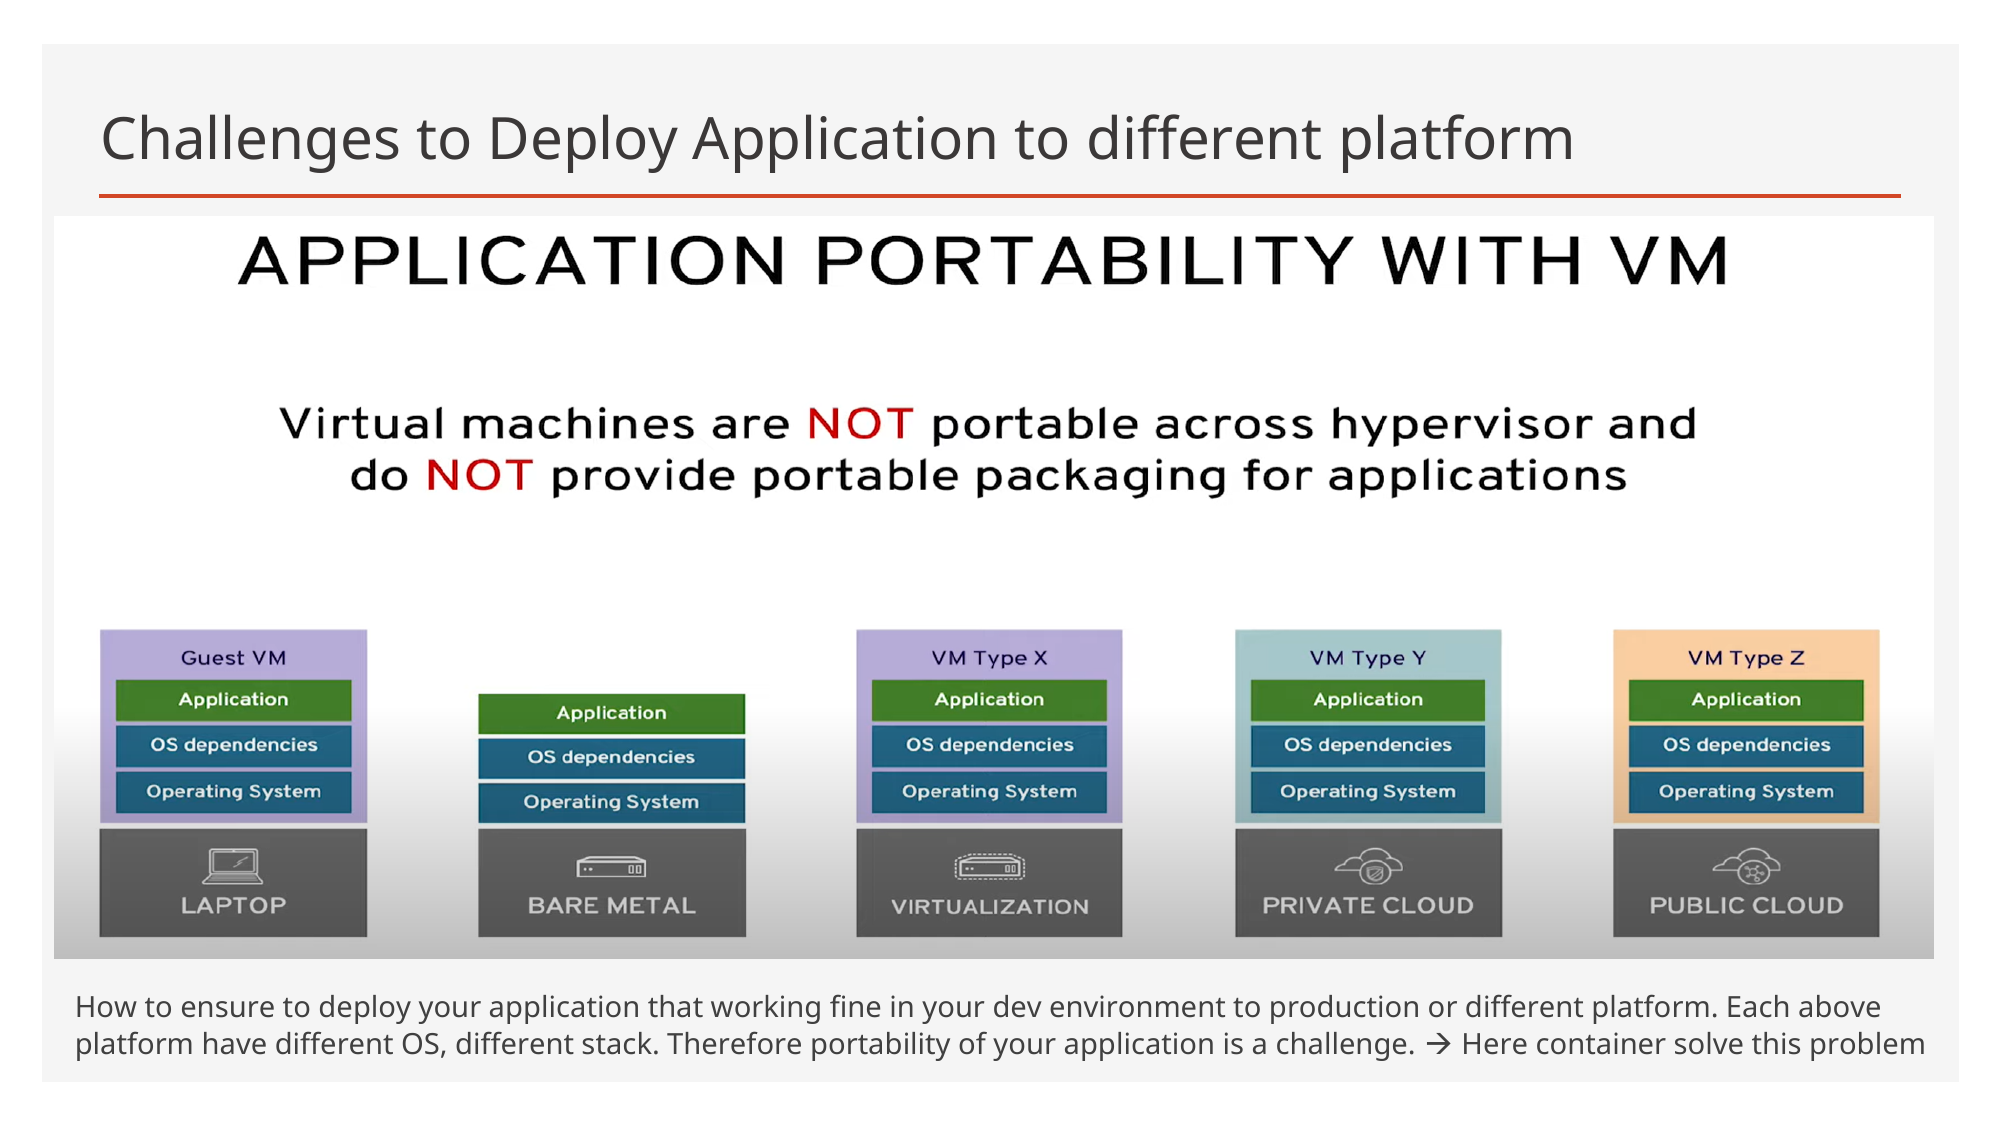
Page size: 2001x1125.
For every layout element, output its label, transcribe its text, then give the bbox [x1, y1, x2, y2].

picture [54, 216, 1934, 959]
title Challenges to Deploy Application to different platform [85, 73, 1849, 179]
text_box How to ensure to deploy your application that working fine in your dev environment to production or different platform. Each above platform have different OS, different stack. Therefore portability of your application is a challenge.  Here container solve this problem [60, 978, 1945, 1068]
